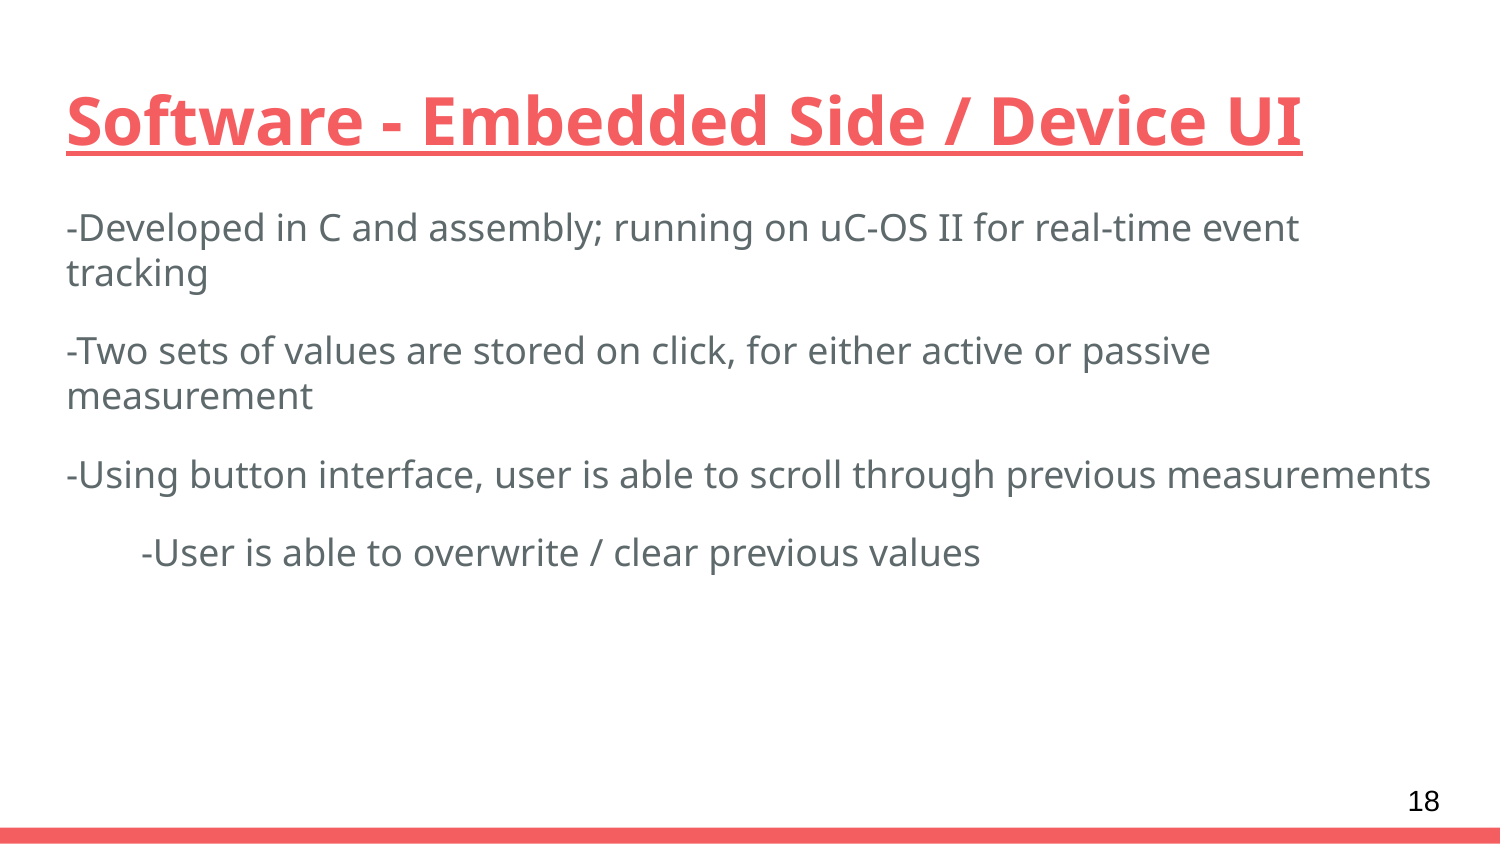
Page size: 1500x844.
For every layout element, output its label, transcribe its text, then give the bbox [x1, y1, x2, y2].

slide_number <number> [1392, 767, 1483, 833]
list -Developed in C and assembly; running on uC-OS II for real-time event tracking -Two sets of values are stored on click, for either active or passive measurement -Using button interface, user is able to scroll through previous measurements -User is able to overwrite / clear previous values [51, 189, 1449, 750]
title Software - Embedded Side / Device UI [51, 64, 1449, 167]
